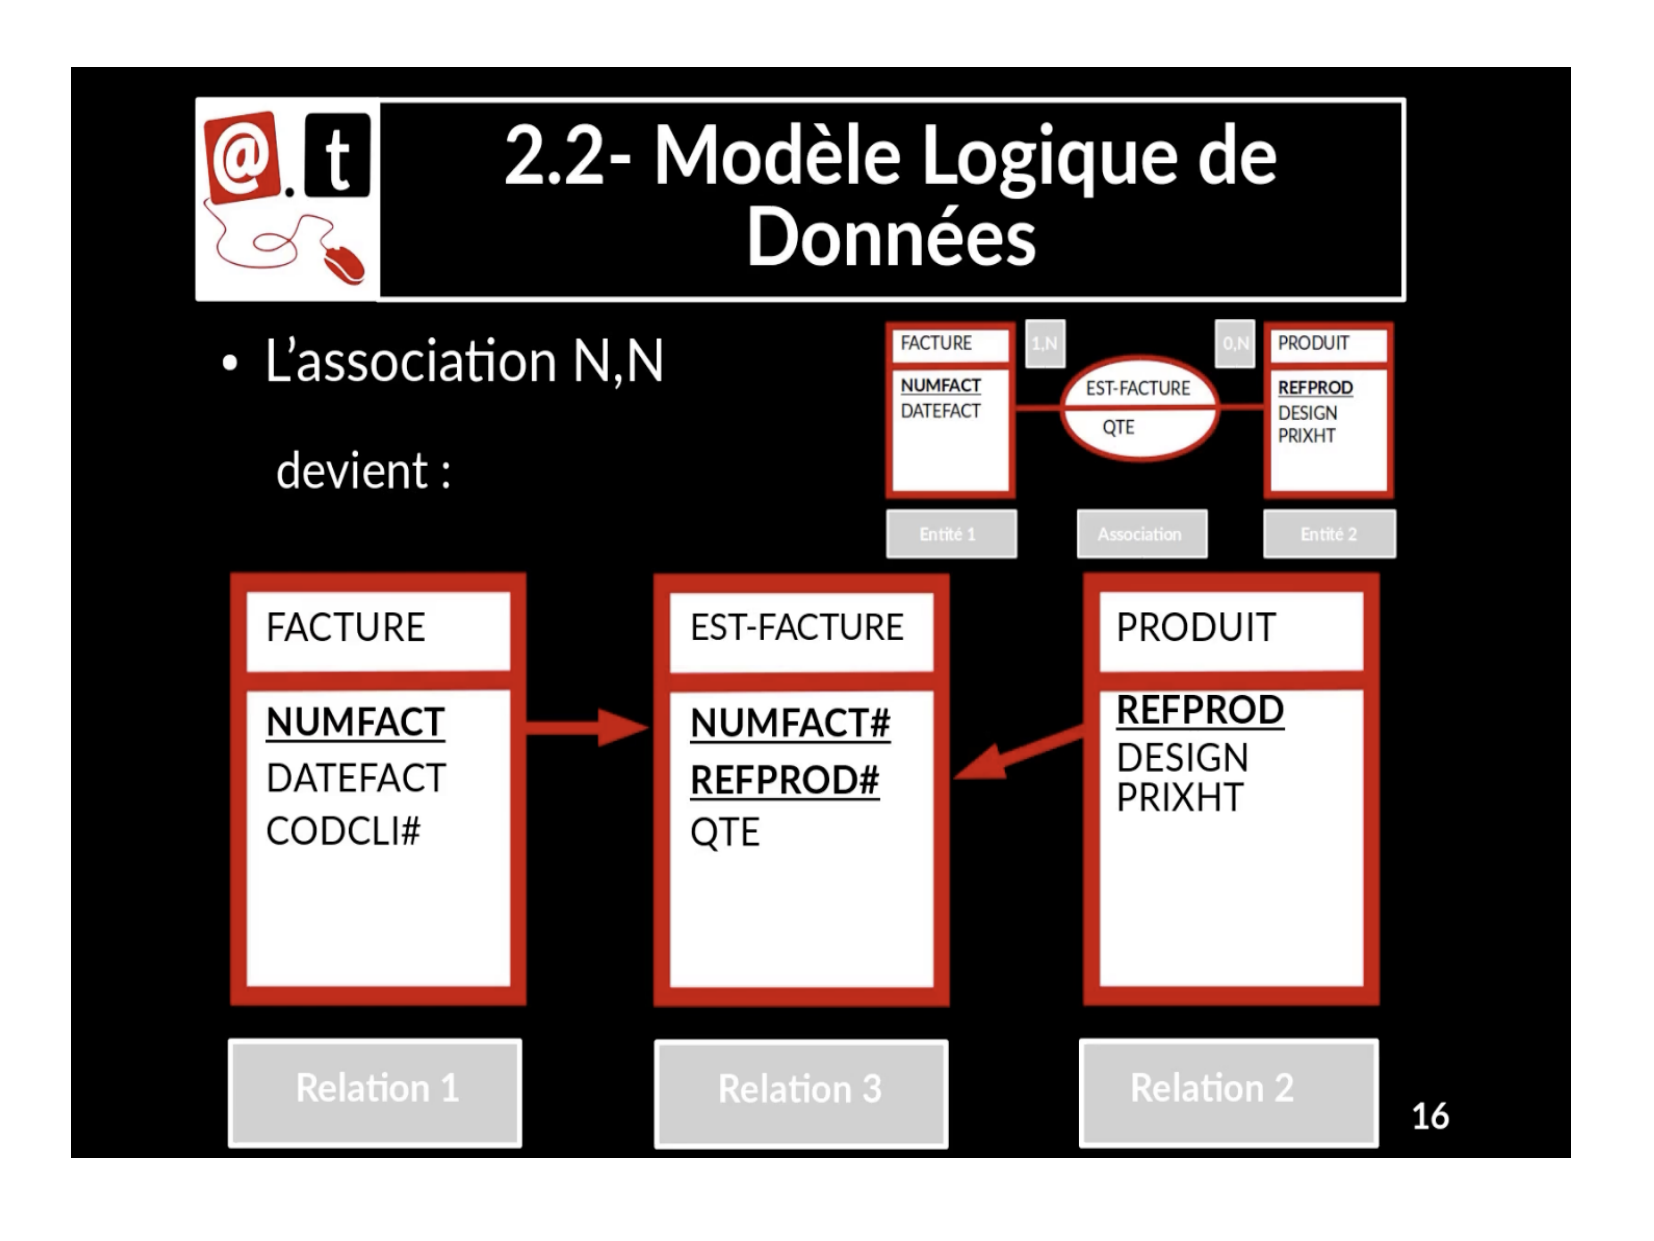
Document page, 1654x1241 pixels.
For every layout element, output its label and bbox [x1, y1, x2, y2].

picture [71, 67, 1571, 1158]
